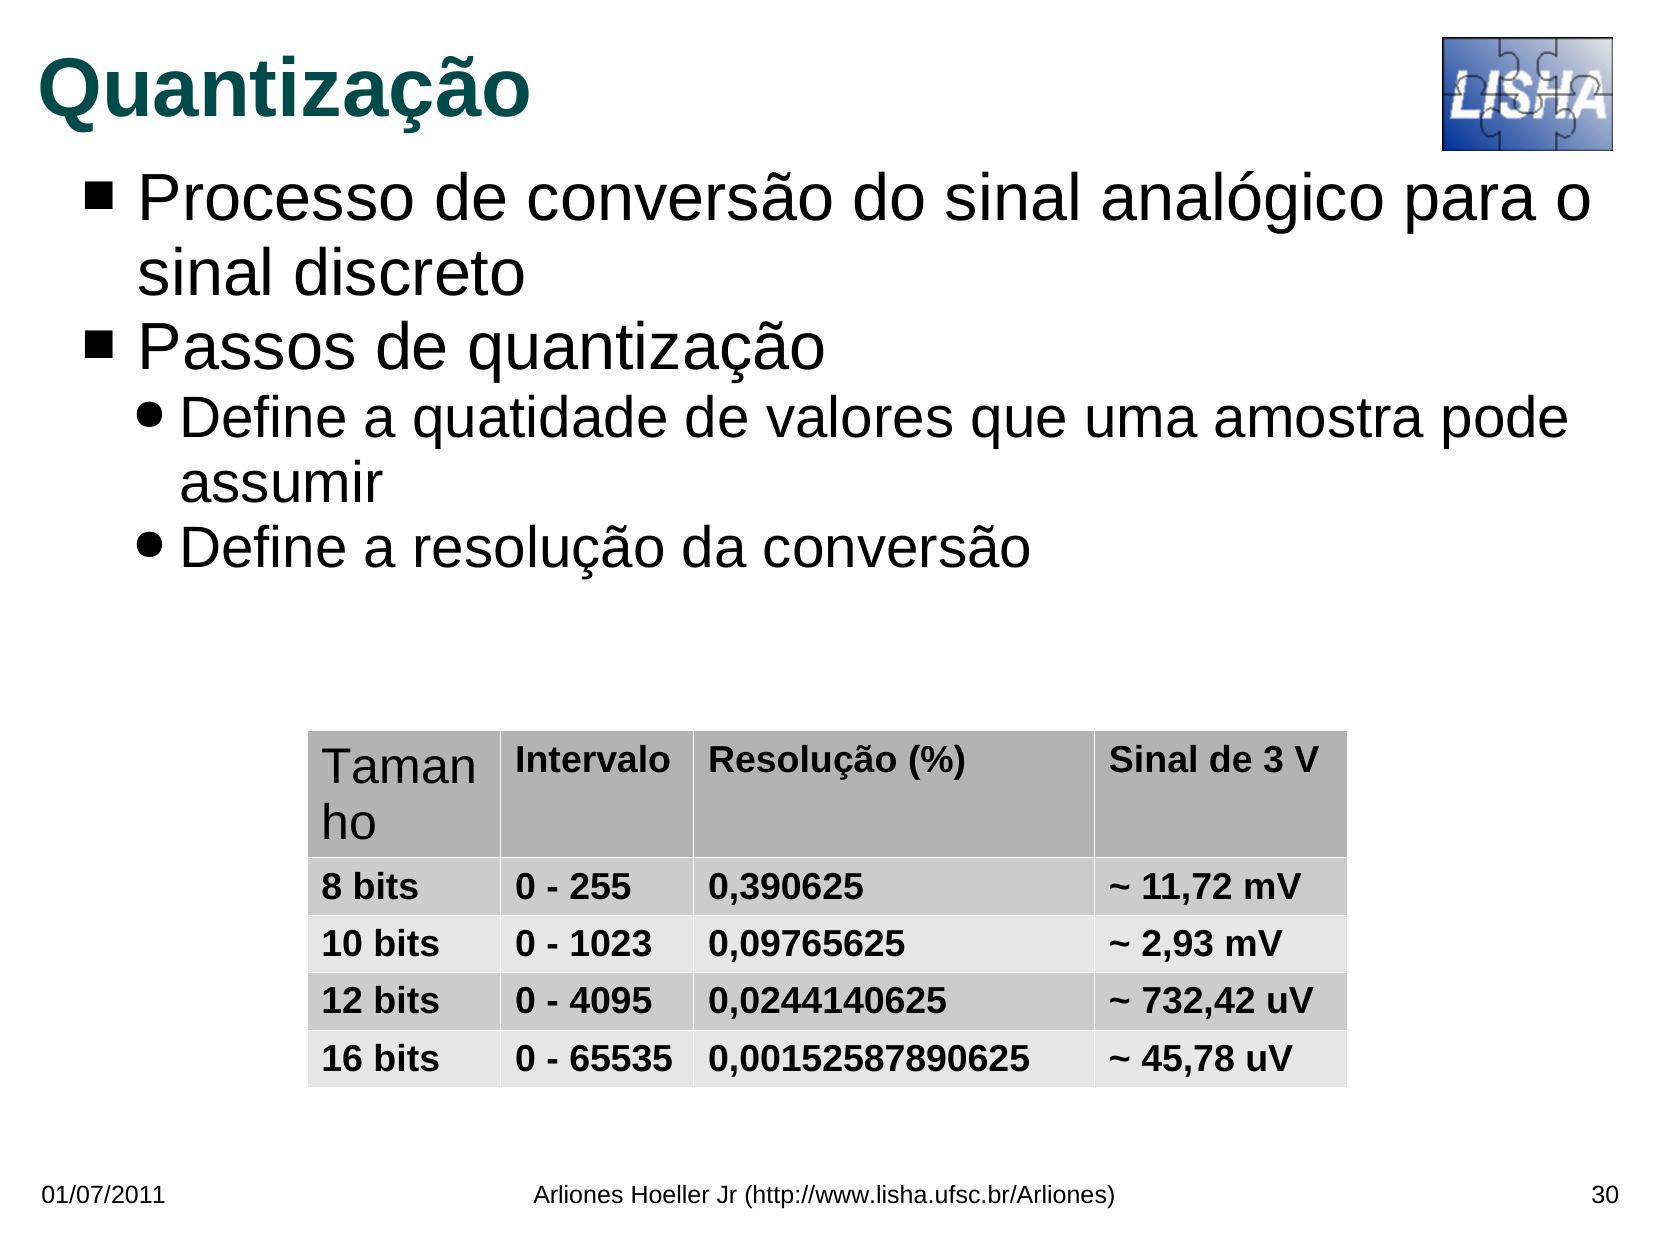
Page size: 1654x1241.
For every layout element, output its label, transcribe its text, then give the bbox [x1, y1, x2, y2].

table_cell 0,00152587890625 [694, 1031, 1094, 1087]
table_header Resolução (%) [694, 731, 1094, 857]
table_cell 0,390625 [694, 858, 1094, 915]
table_cell 0,0244140625 [694, 973, 1094, 1030]
table_cell ~ 11,72 mV [1095, 858, 1347, 915]
table_header Tamanho [308, 731, 500, 857]
picture [1442, 37, 1613, 151]
table_header Intervalo [501, 731, 693, 857]
table_cell ~ 45,78 uV [1095, 1031, 1347, 1087]
table_cell 0 - 255 [501, 858, 693, 915]
table_cell ~ 2,93 mV [1095, 916, 1347, 972]
table_cell 12 bits [308, 973, 500, 1030]
table_cell 0 - 1023 [501, 916, 693, 972]
title Quantização [37, 37, 1426, 151]
table_cell ~ 732,42 uV [1095, 973, 1347, 1030]
list Processo de conversão do sinal analógico para o sinal discreto Passos de quantização Define a quatidade de valores que uma amostra pode assumir Define a resolução da conversão [37, 160, 1613, 648]
table_header Sinal de 3 V [1095, 731, 1347, 857]
table_cell 0 - 65535 [501, 1031, 693, 1087]
table_cell 10 bits [308, 916, 500, 972]
table_cell 0 - 4095 [501, 973, 693, 1030]
table_cell 8 bits [308, 858, 500, 915]
table_cell 0,09765625 [694, 916, 1094, 972]
table_cell 16 bits [308, 1031, 500, 1087]
